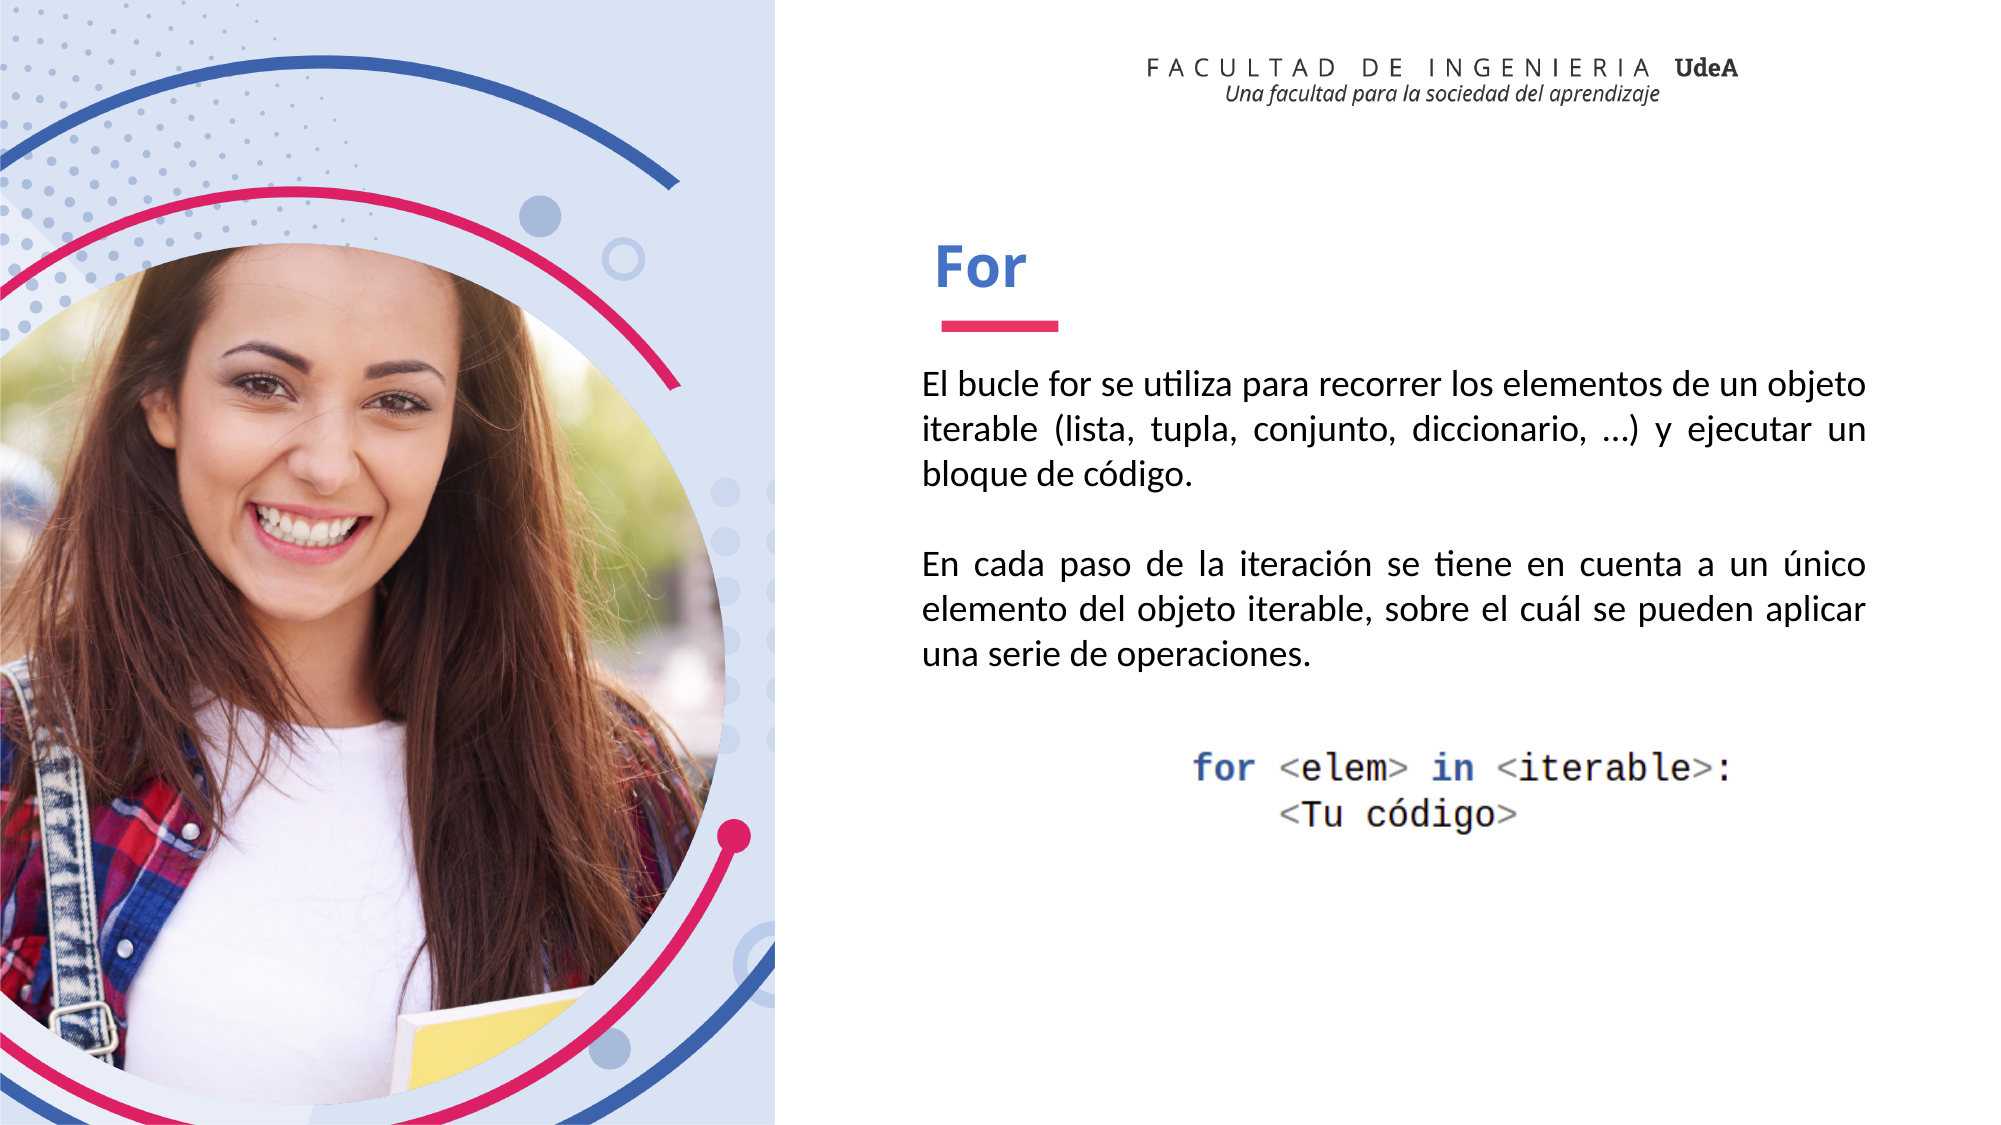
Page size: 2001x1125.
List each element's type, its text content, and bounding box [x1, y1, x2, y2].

picture [1148, 57, 1738, 106]
text_box For [918, 212, 1815, 324]
picture [1183, 749, 1741, 838]
picture [0, 0, 775, 1125]
text_box El bucle for se utiliza para recorrer los elementos de un objeto iterable (lista, tupla, conjunto, diccionario, …) y ejecutar un bloque de código. En cada paso de la iteración se tiene en cuenta a un único elemento del objeto iterable, sobre el cuál se pueden aplicar una serie de operaciones. [907, 351, 1883, 681]
